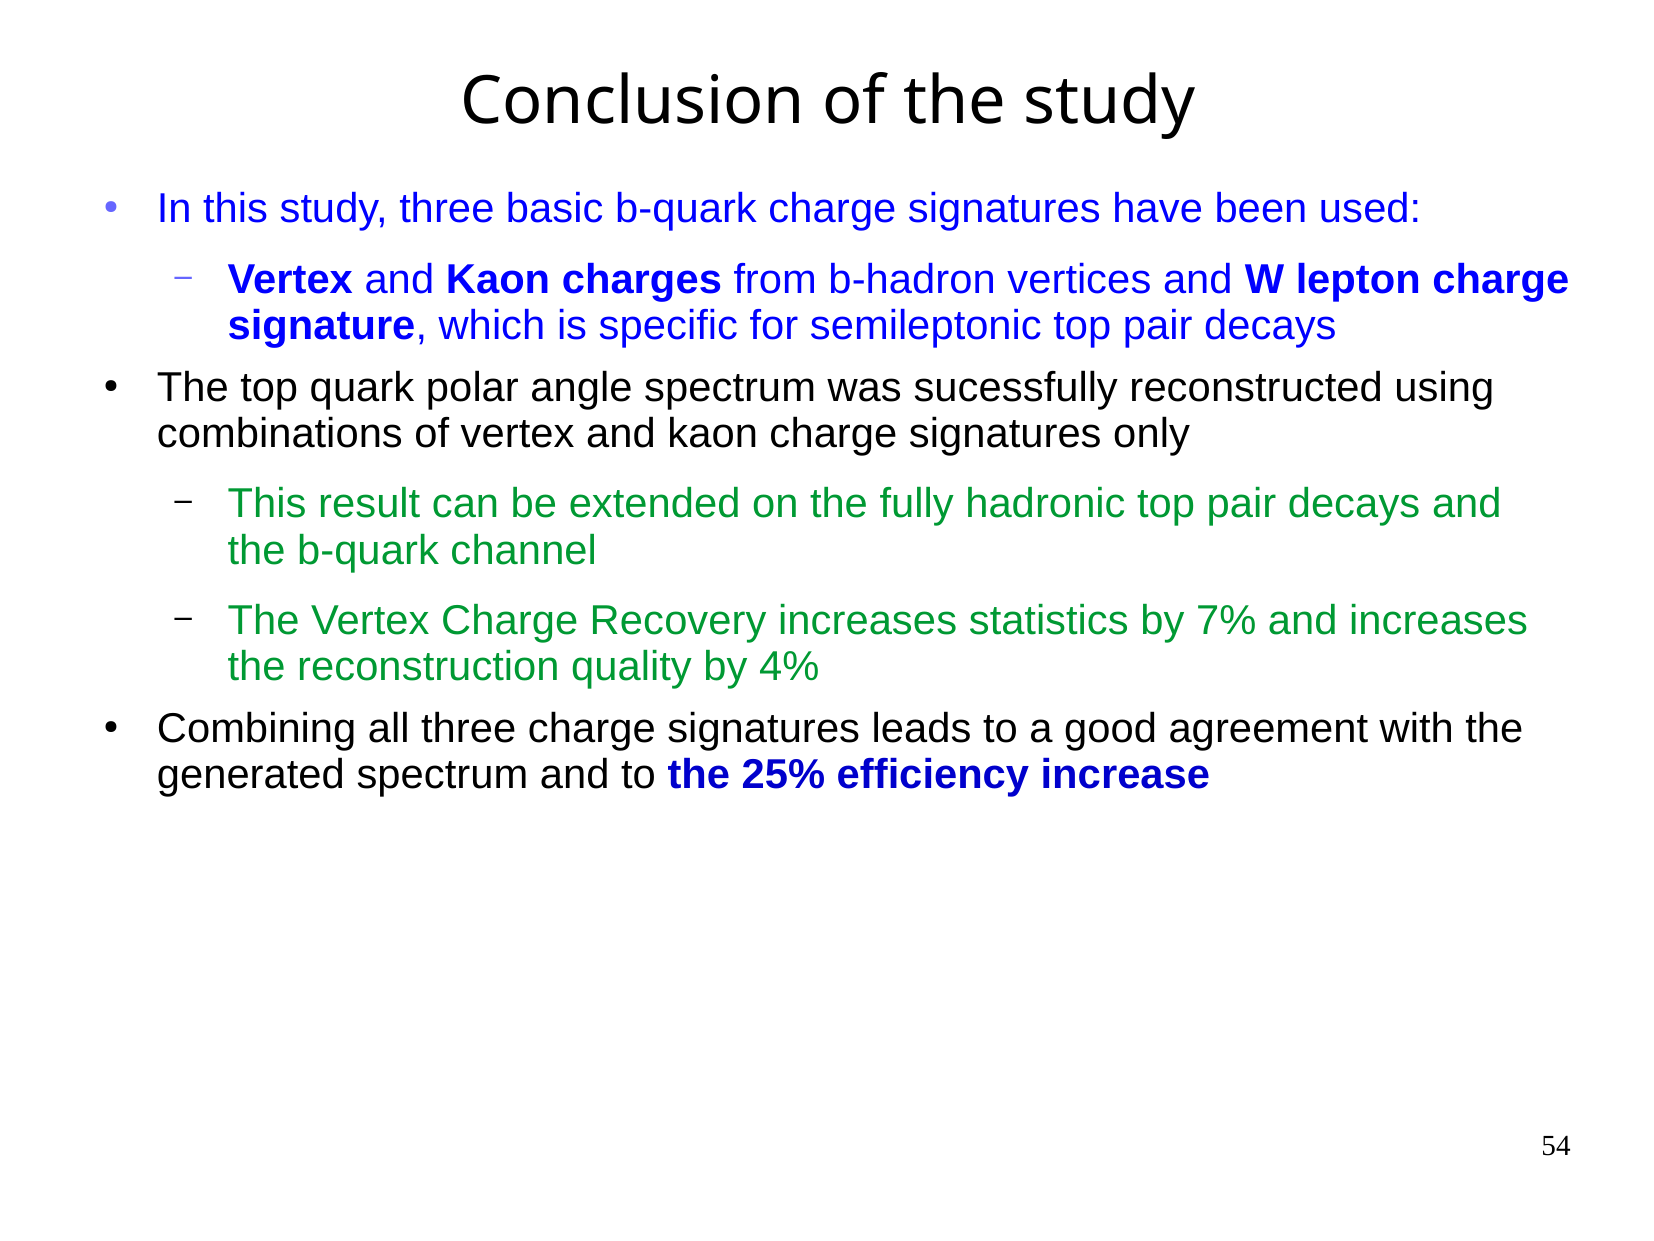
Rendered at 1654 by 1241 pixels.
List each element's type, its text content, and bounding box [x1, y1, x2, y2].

title Conclusion of the study [85, 40, 1571, 156]
list In this study, three basic b-quark charge signatures have been used: Vertex and Kaon charges from b-hadron vertices and W lepton charge signature, which is specific for semileptonic top pair decays The top quark polar angle spectrum was sucessfully reconstructed using combinations of vertex and kaon charge signatures only This result can be extended on the fully hadronic top pair decays and the b-quark channel The Vertex Charge Recovery increases statistics by 7% and increases the reconstruction quality by 4% Combining all three charge signatures leads to a good agreement with the generated spectrum and to the 25% efficiency increase [85, 185, 1571, 1188]
